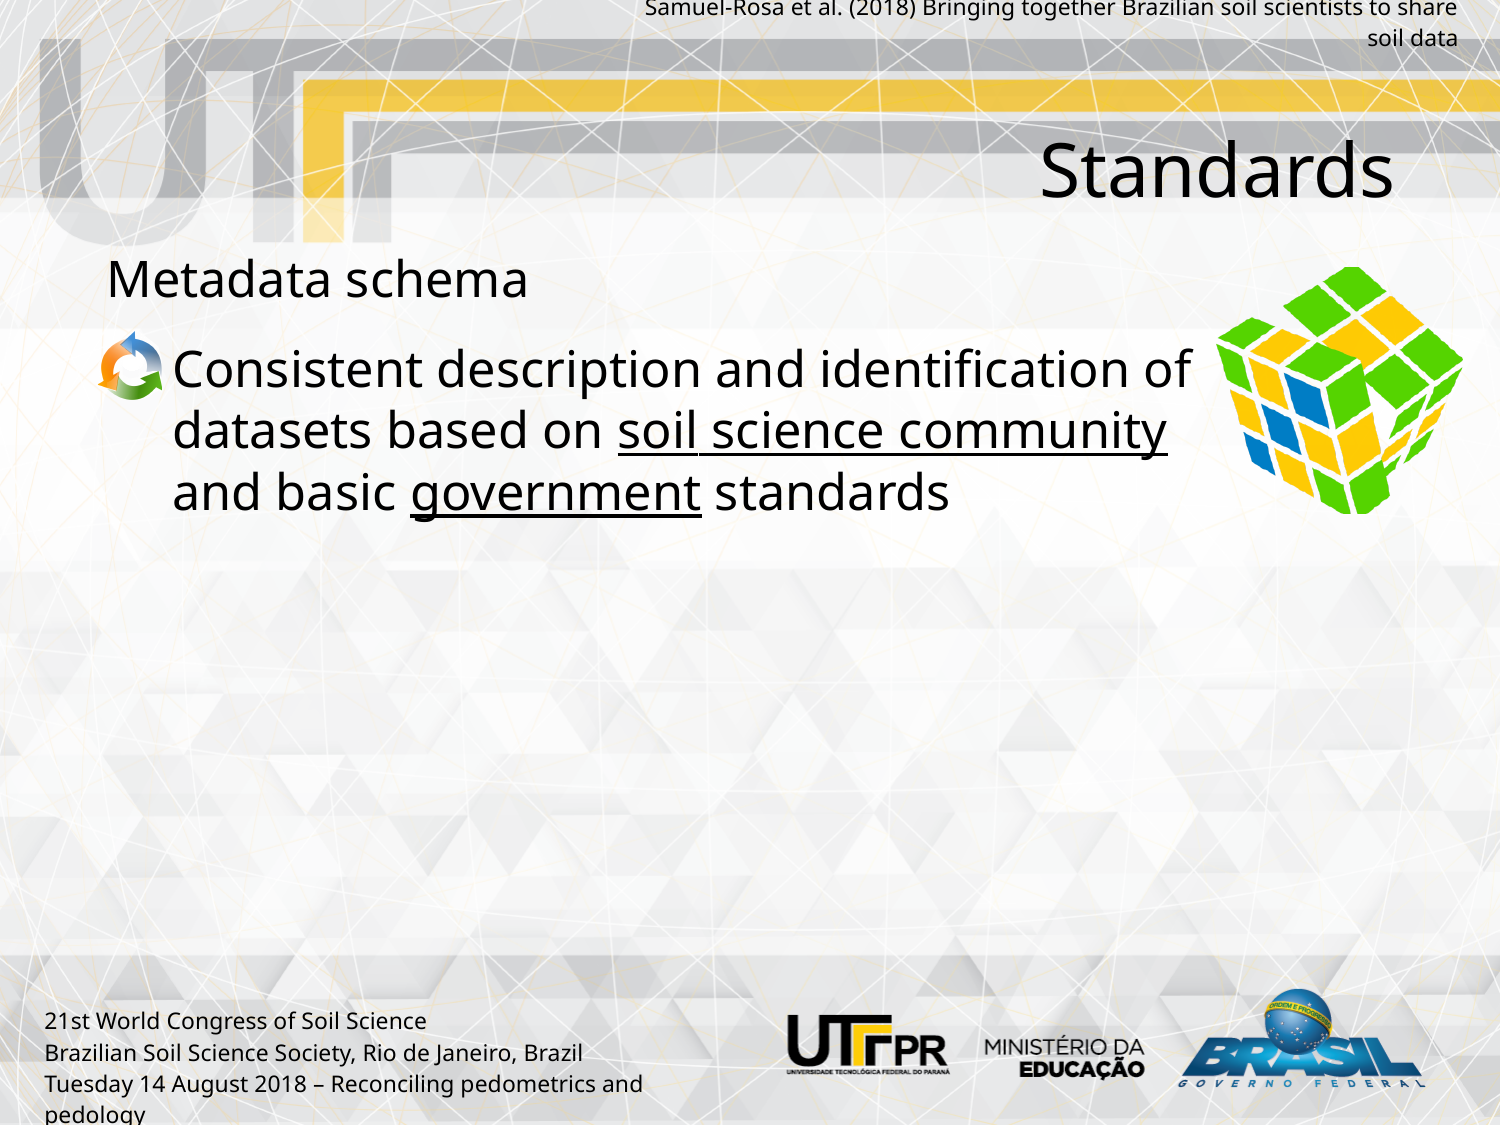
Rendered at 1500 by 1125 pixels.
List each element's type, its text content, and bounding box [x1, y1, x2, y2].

text_box Samuel-Rosa et al. (2018) Bringing together Brazilian soil scientists to share soil data [602, 0, 1459, 50]
picture [48, 1112, 55, 1122]
list Metadata schema Consistent description and identification of datasets based on soil science community and basic government standards [106, 248, 1193, 541]
picture [122, 1112, 129, 1122]
title Standards [102, 60, 1397, 278]
picture [0, 0, 1500, 1125]
text_box 21st World Congress of Soil Science Brazilian Soil Science Society, Rio de Janeiro, Brazil Tuesday 14 August 2018 – Reconciling pedometrics and pedology [29, 998, 751, 1105]
